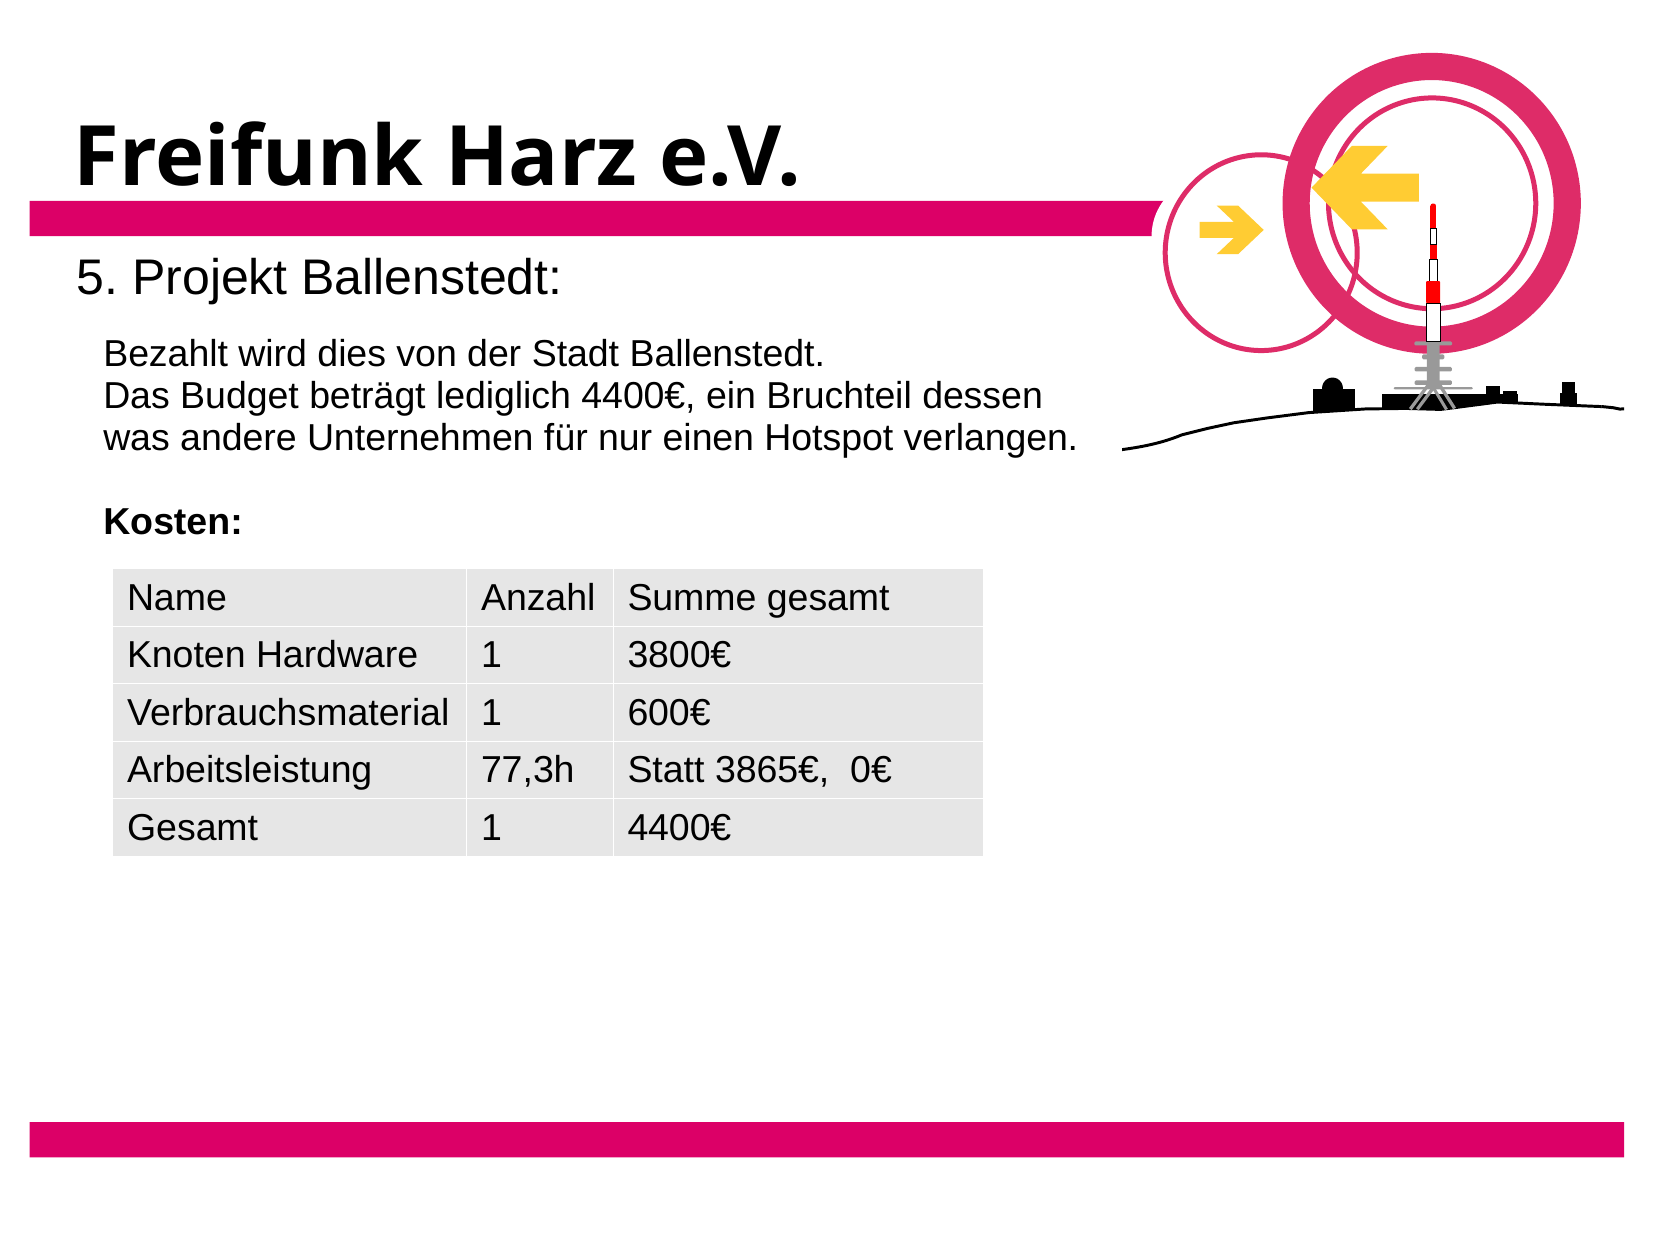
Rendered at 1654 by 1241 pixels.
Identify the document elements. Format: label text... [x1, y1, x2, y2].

table_cell Verbrauchsmaterial [113, 684, 466, 741]
subtitle 5. Projekt Ballenstedt: [76, 218, 697, 337]
table_header Name [113, 569, 466, 626]
table_cell Knoten Hardware [113, 627, 466, 683]
table_cell Statt 3865€, 0€ [614, 742, 983, 798]
table_cell 4400€ [614, 799, 983, 856]
table_cell 1 [467, 799, 613, 856]
table_cell 1 [467, 627, 613, 683]
table_header Anzahl [467, 569, 613, 626]
table_cell Gesamt [113, 799, 466, 856]
table_cell Arbeitsleistung [113, 742, 466, 798]
text_box Bezahlt wird dies von der Stadt Ballenstedt. Das Budget beträgt lediglich 4400€, ein Bruchteil dessen was andere Unternehmen für nur einen Hotspot verlangen. Kosten: [88, 324, 1123, 552]
table_cell 77,3h [467, 742, 613, 798]
table_header Summe gesamt [614, 569, 983, 626]
table_cell 3800€ [614, 627, 983, 683]
table_cell 600€ [614, 684, 983, 741]
table_cell 1 [467, 684, 613, 741]
